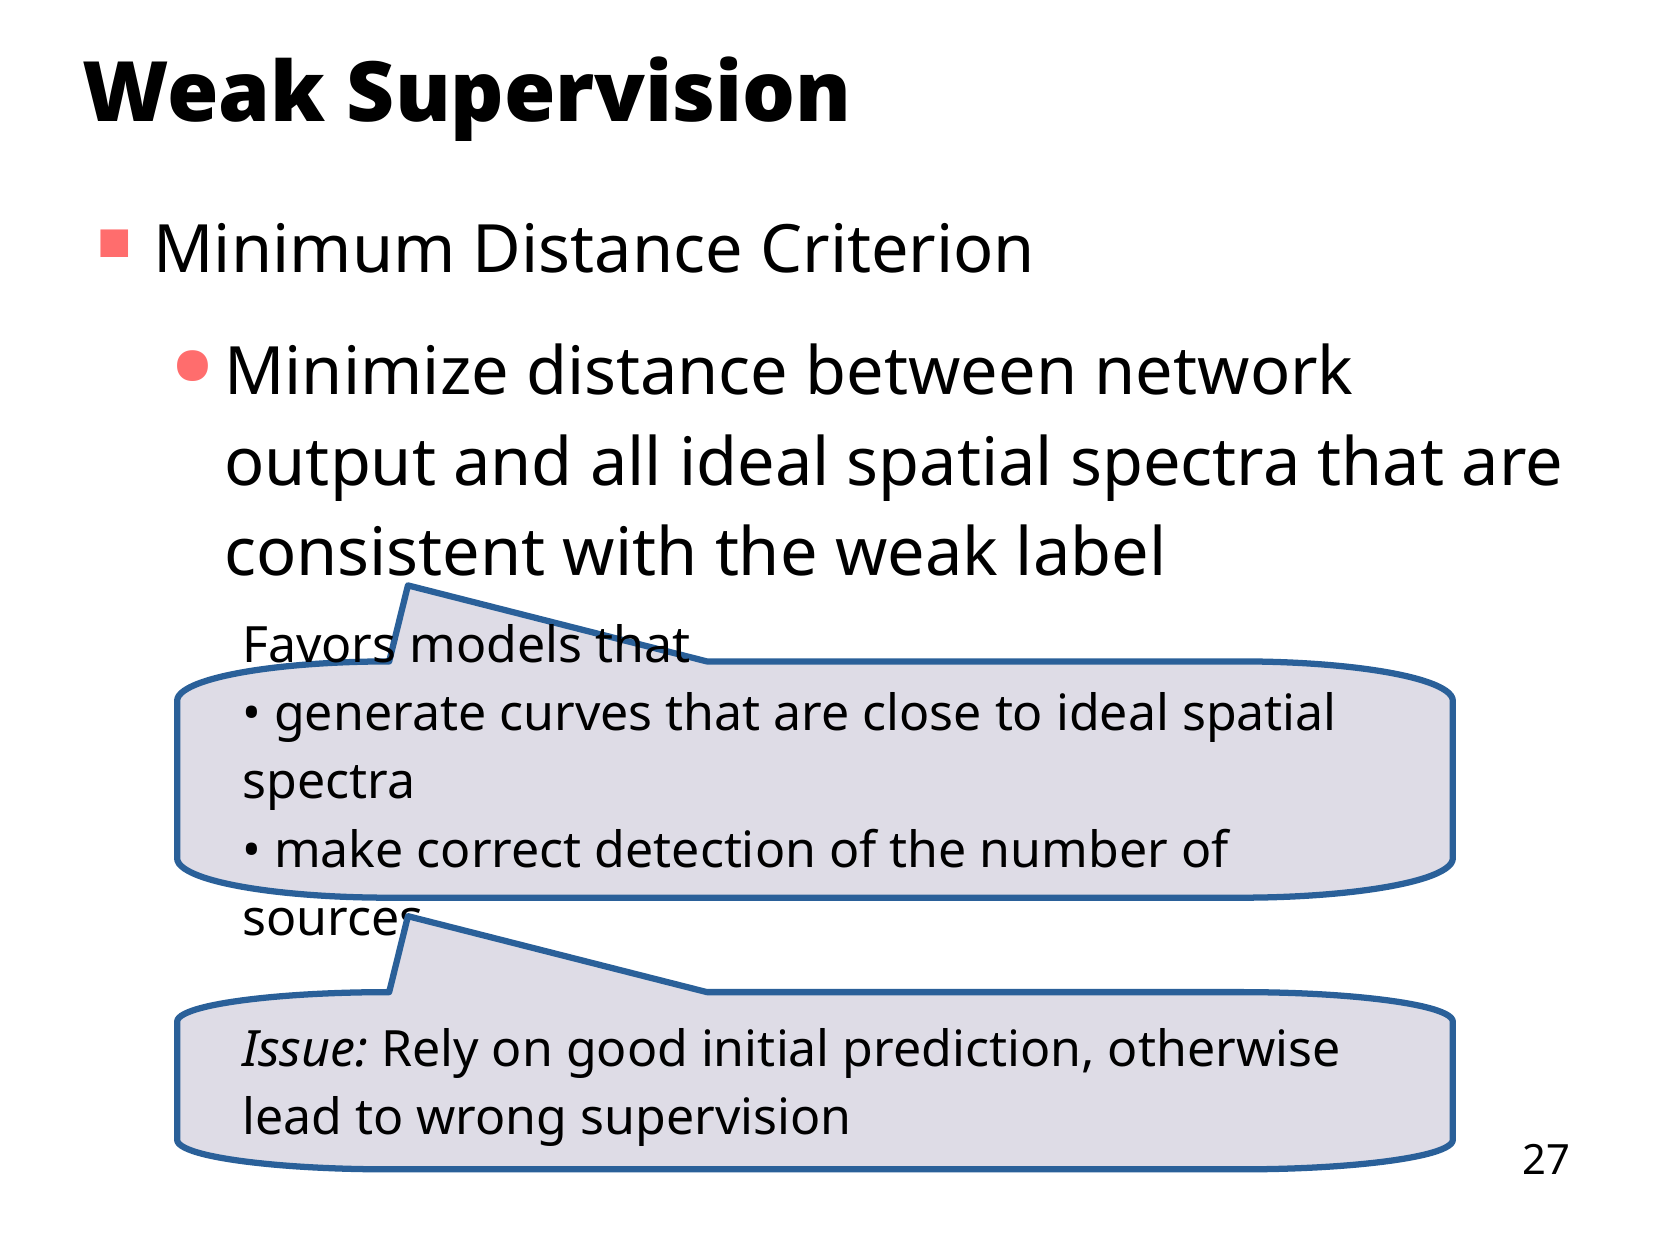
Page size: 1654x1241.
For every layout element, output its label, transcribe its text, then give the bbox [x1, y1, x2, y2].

text_box Favors models that • generate curves that are close to ideal spatial spectra • make correct detection of the number of sources [177, 585, 1453, 898]
title Weak Supervision [82, 37, 1571, 143]
text_box Issue: Rely on good initial prediction, otherwise lead to wrong supervision [177, 916, 1453, 1170]
list Minimum Distance Criterion Minimize distance between network output and all ideal spatial spectra that are consistent with the weak label [82, 200, 1571, 1111]
